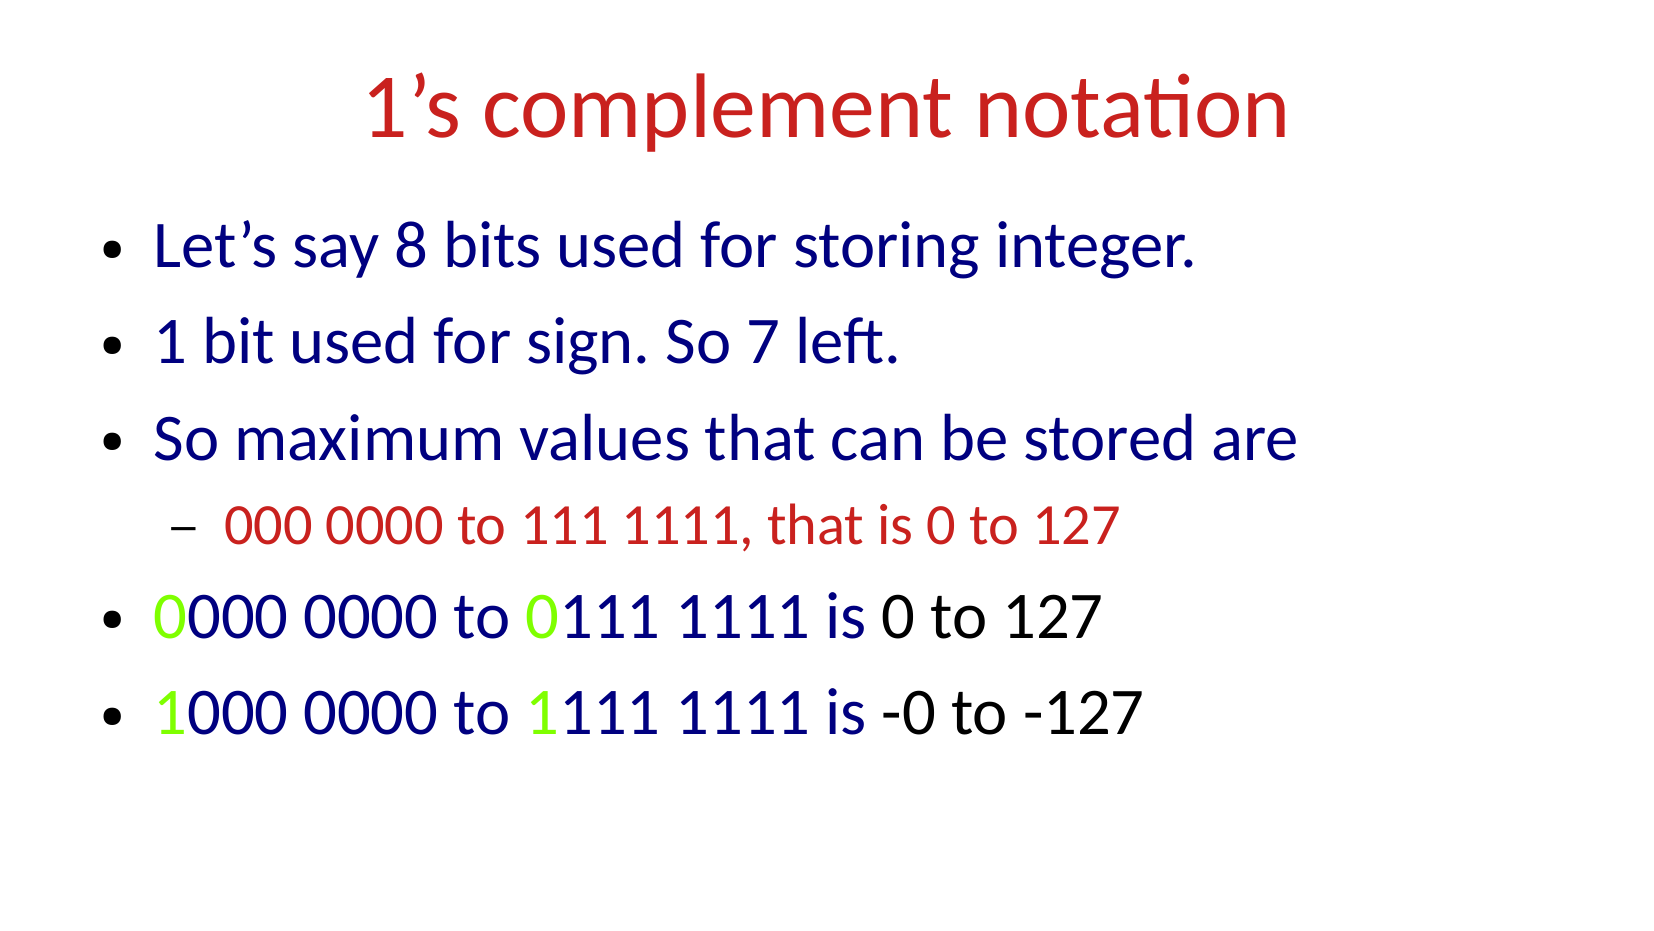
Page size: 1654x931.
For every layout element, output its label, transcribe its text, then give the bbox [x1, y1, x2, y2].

title 1’s complement notation [82, 37, 1571, 193]
list Let’s say 8 bits used for storing integer. 1 bit used for sign. So 7 left. So maximum values that can be stored are 000 0000 to 111 1111, that is 0 to 127 0000 0000 to 0111 1111 is 0 to 127 1000 0000 to 1111 1111 is -0 to -127 [82, 217, 1571, 758]
